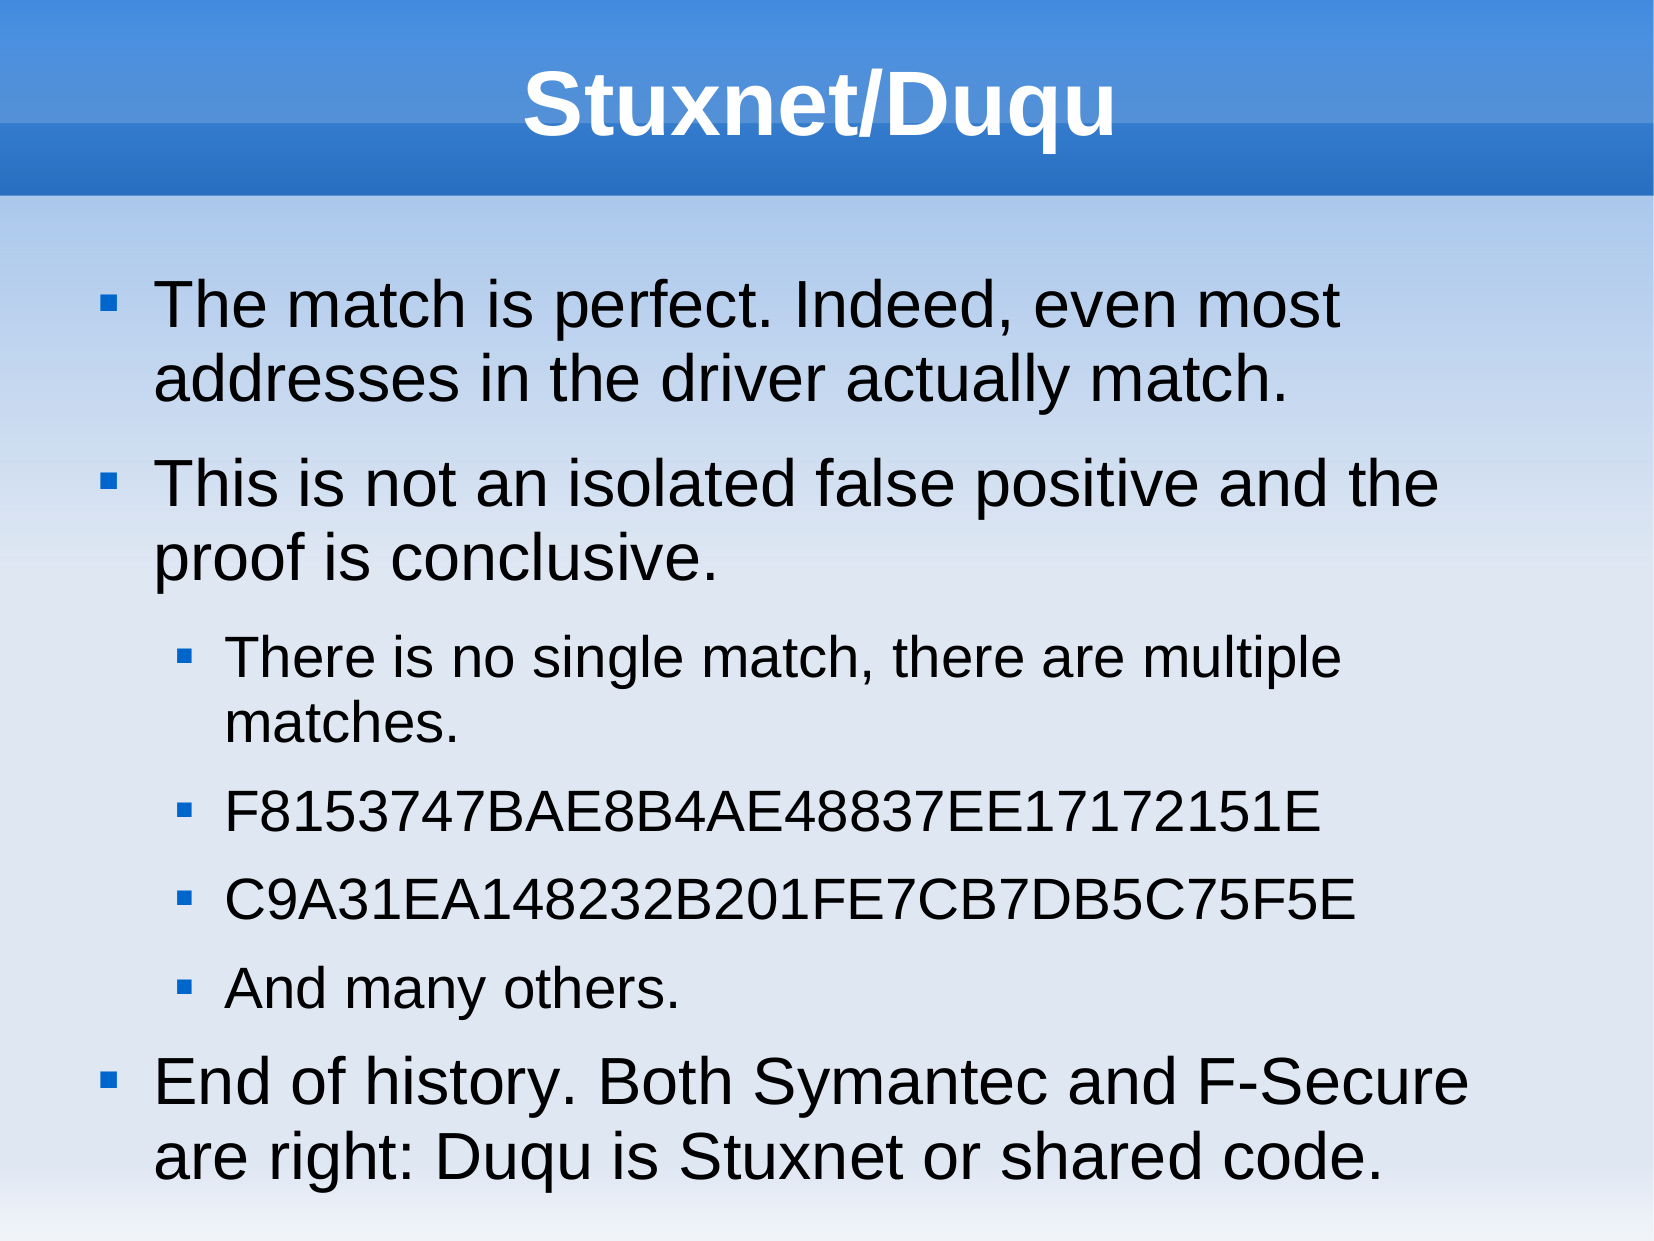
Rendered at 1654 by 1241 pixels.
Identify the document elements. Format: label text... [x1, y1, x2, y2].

picture [0, 0, 1654, 1241]
title Stuxnet/Duqu [76, 0, 1565, 208]
list The match is perfect. Indeed, even most addresses in the driver actually match. This is not an isolated false positive and the proof is conclusive. There is no single match, there are multiple matches. F8153747BAE8B4AE48837EE17172151E C9A31EA148232B201FE7CB7DB5C75F5E And many others. End of history. Both Symantec and F-Secure are right: Duqu is Stuxnet or shared code. [82, 266, 1571, 1196]
